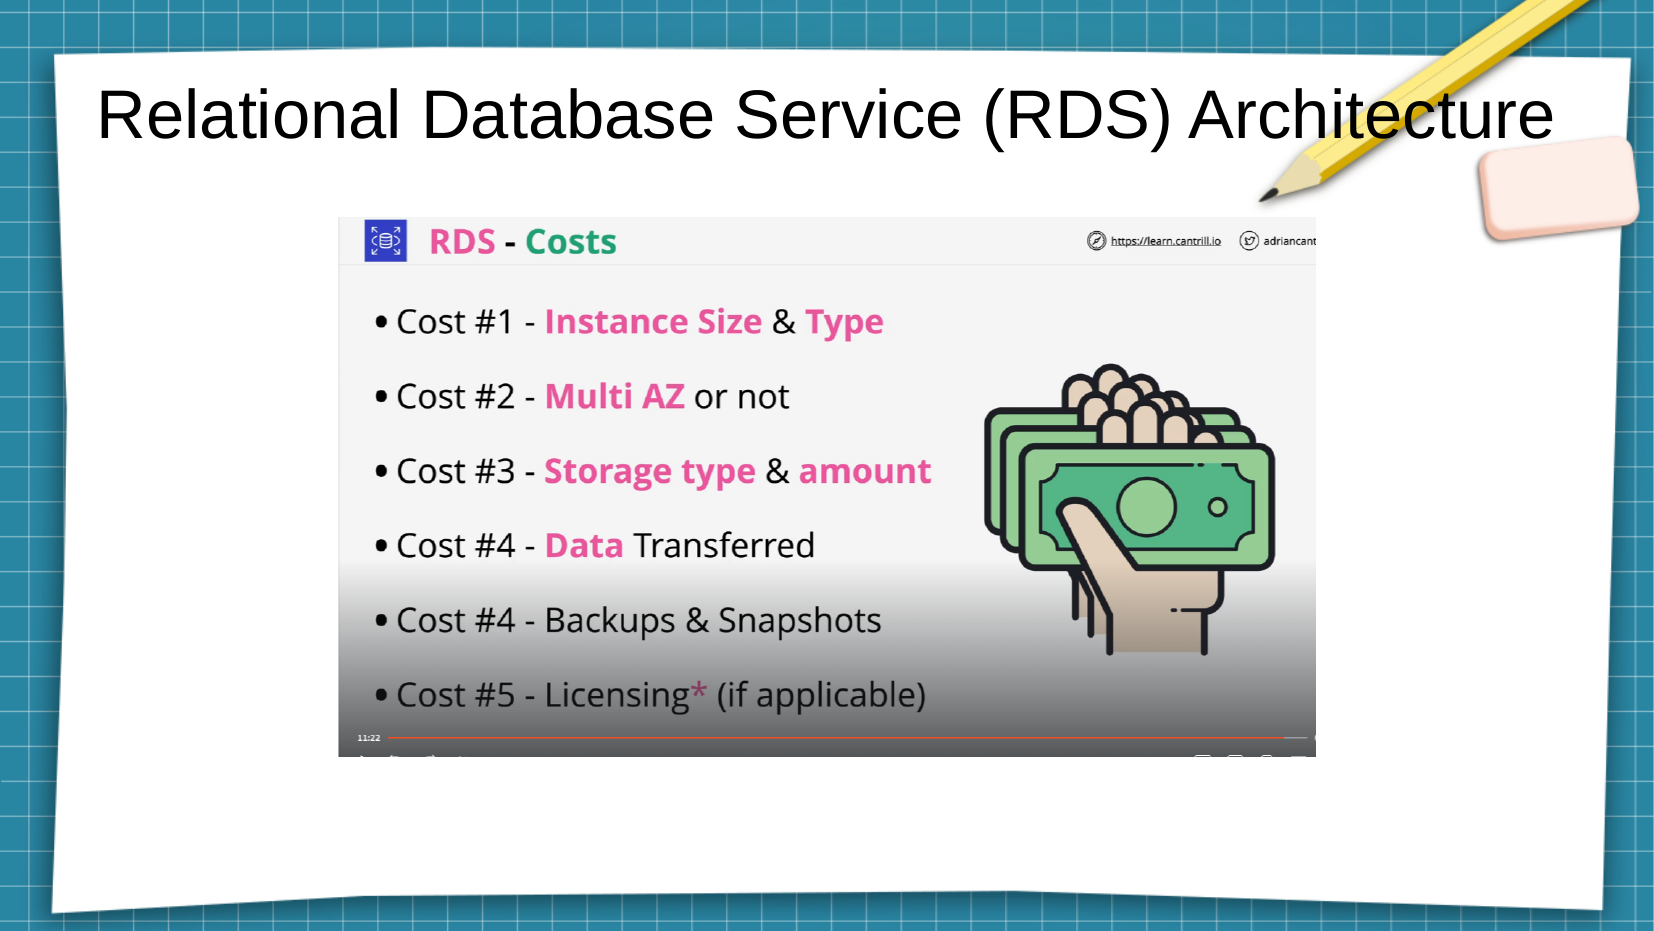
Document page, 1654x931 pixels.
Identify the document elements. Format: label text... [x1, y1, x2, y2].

title Relational Database Service (RDS) Architecture [82, 37, 1571, 193]
picture [0, 0, 1654, 931]
